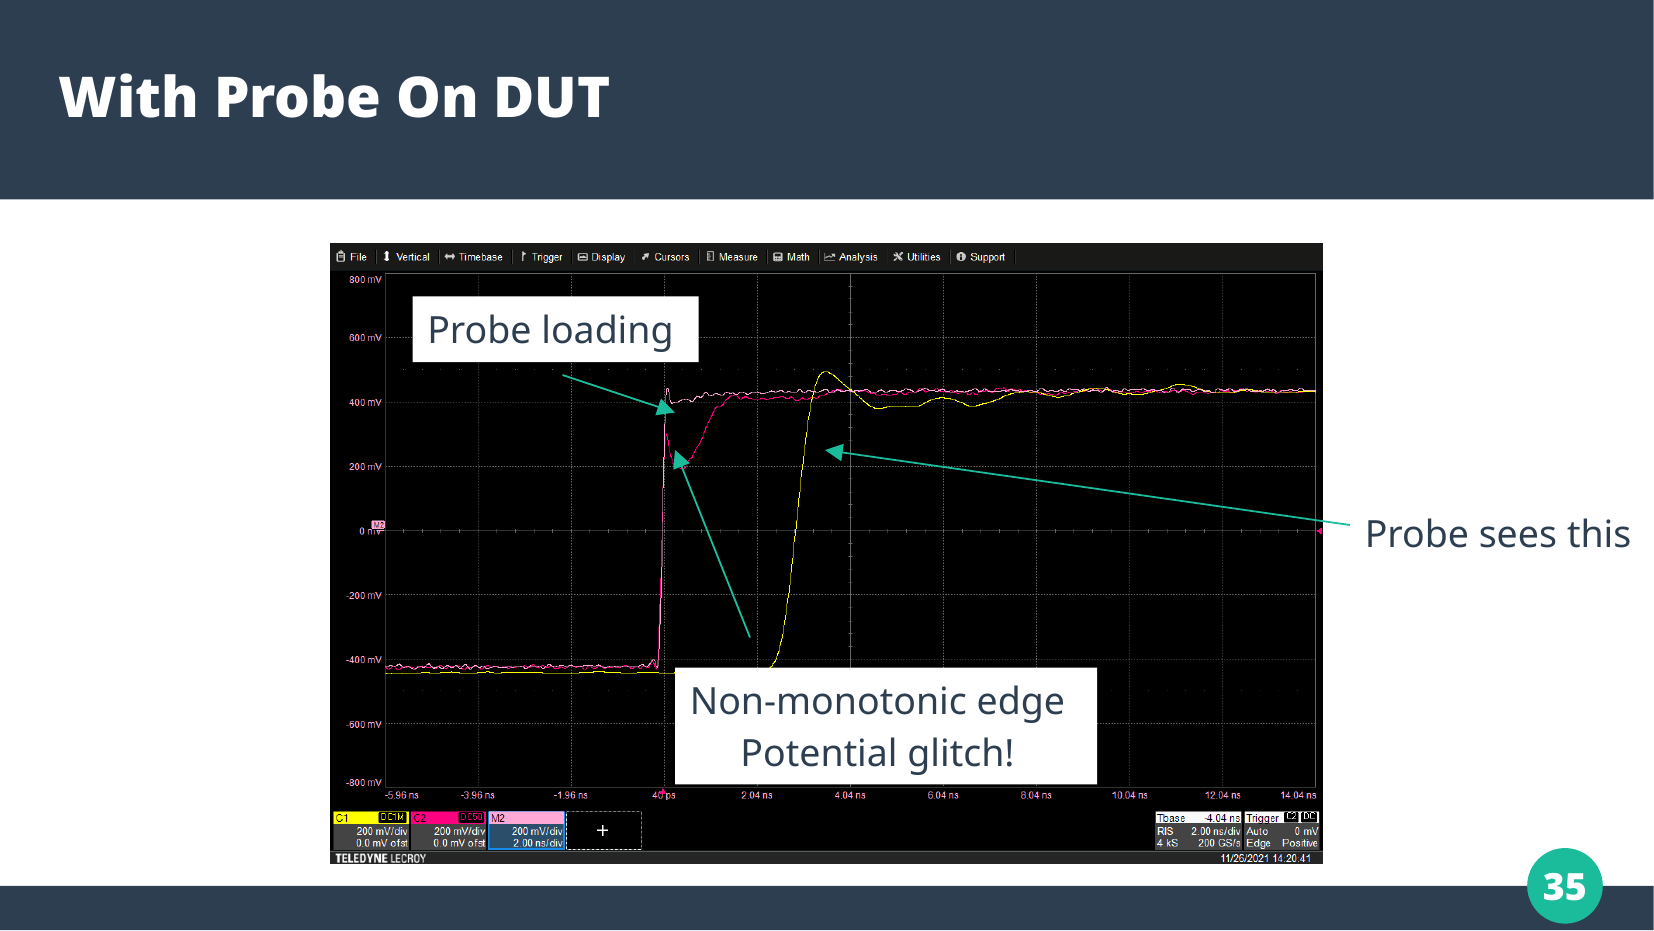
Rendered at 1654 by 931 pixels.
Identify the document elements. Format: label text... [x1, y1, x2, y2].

text_box Non-monotonic edge Potential glitch! [675, 675, 1098, 777]
text_box Probe sees this [1350, 504, 1654, 563]
text_box Probe loading [412, 300, 699, 359]
title With Probe On DUT [59, 37, 1595, 155]
picture [330, 243, 1323, 864]
